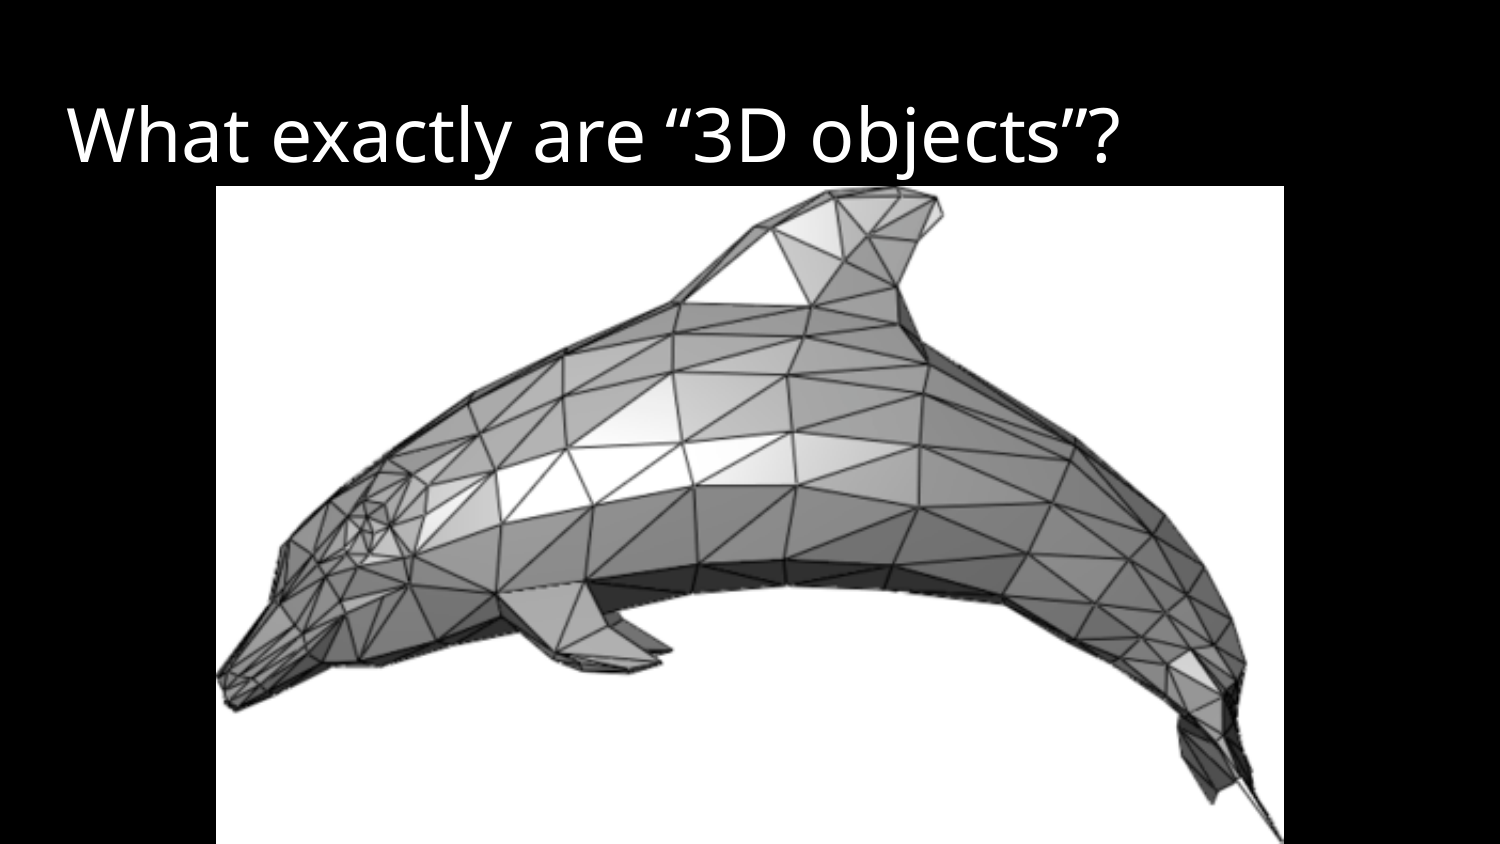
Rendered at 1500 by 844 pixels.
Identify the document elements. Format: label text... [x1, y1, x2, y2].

title What exactly are “3D objects”? [51, 72, 1449, 167]
picture [216, 186, 1284, 844]
